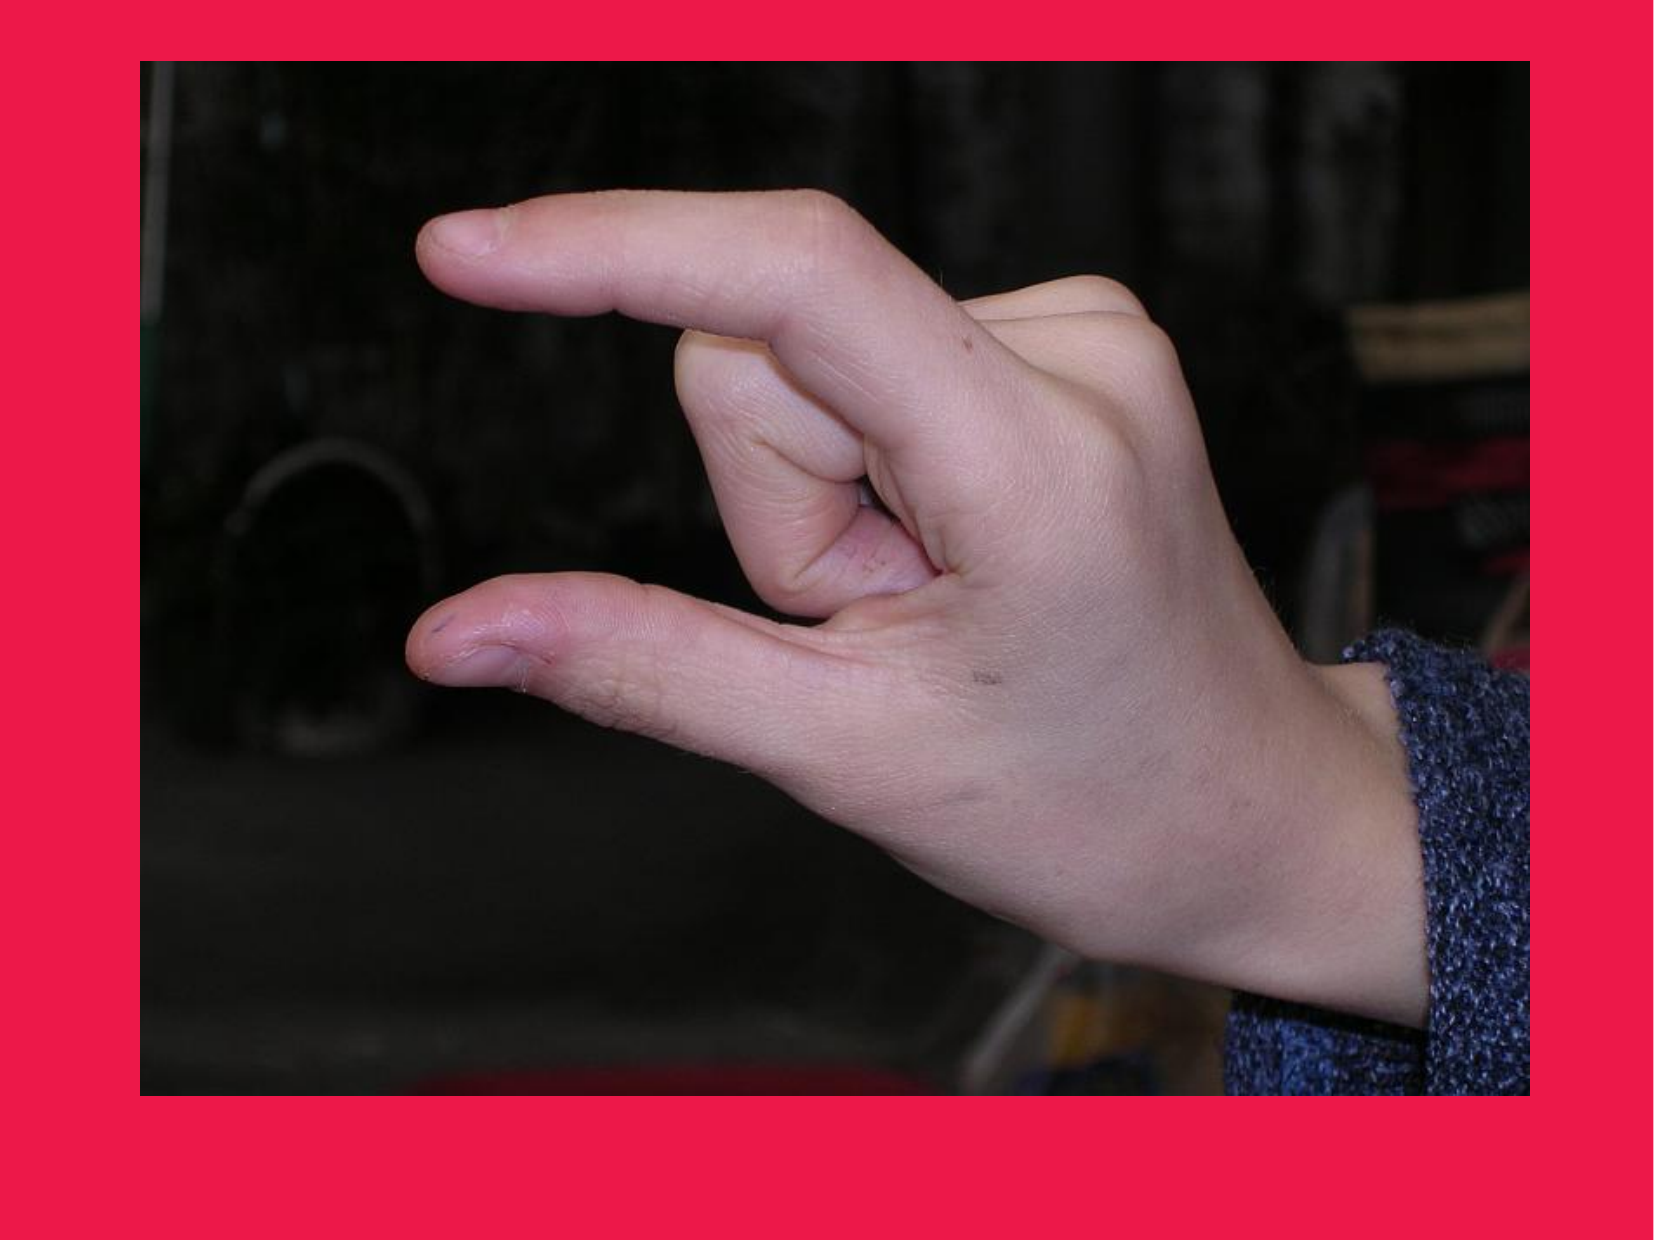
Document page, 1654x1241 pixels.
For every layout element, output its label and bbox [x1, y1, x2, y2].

picture [140, 61, 1530, 1096]
